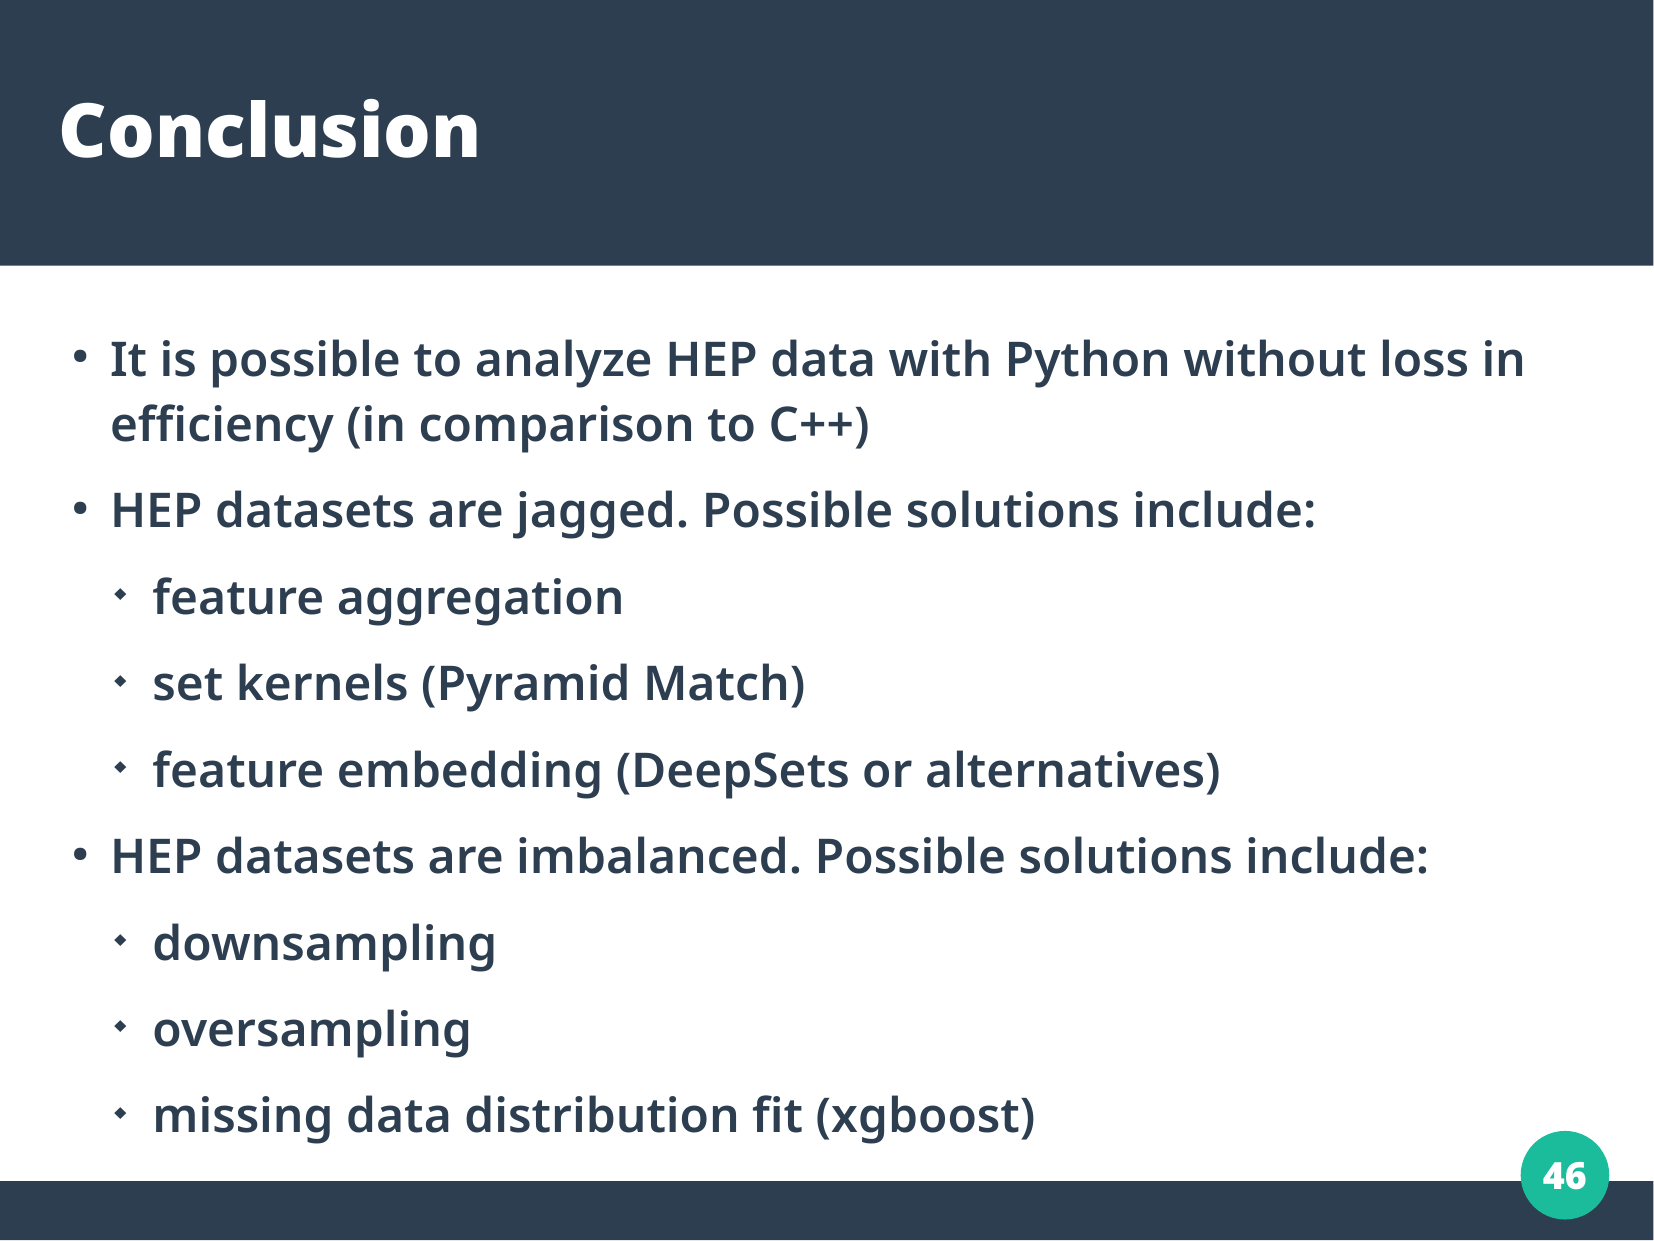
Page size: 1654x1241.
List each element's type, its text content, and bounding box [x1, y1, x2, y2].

title Conclusion [59, 49, 1595, 207]
list It is possible to analyze HEP data with Python without loss in efficiency (in comparison to C++) HEP datasets are jagged. Possible solutions include: feature aggregation set kernels (Pyramid Match) feature embedding (DeepSets or alternatives) HEP datasets are imbalanced. Possible solutions include: downsampling oversampling missing data distribution fit (xgboost) [59, 324, 1595, 1152]
